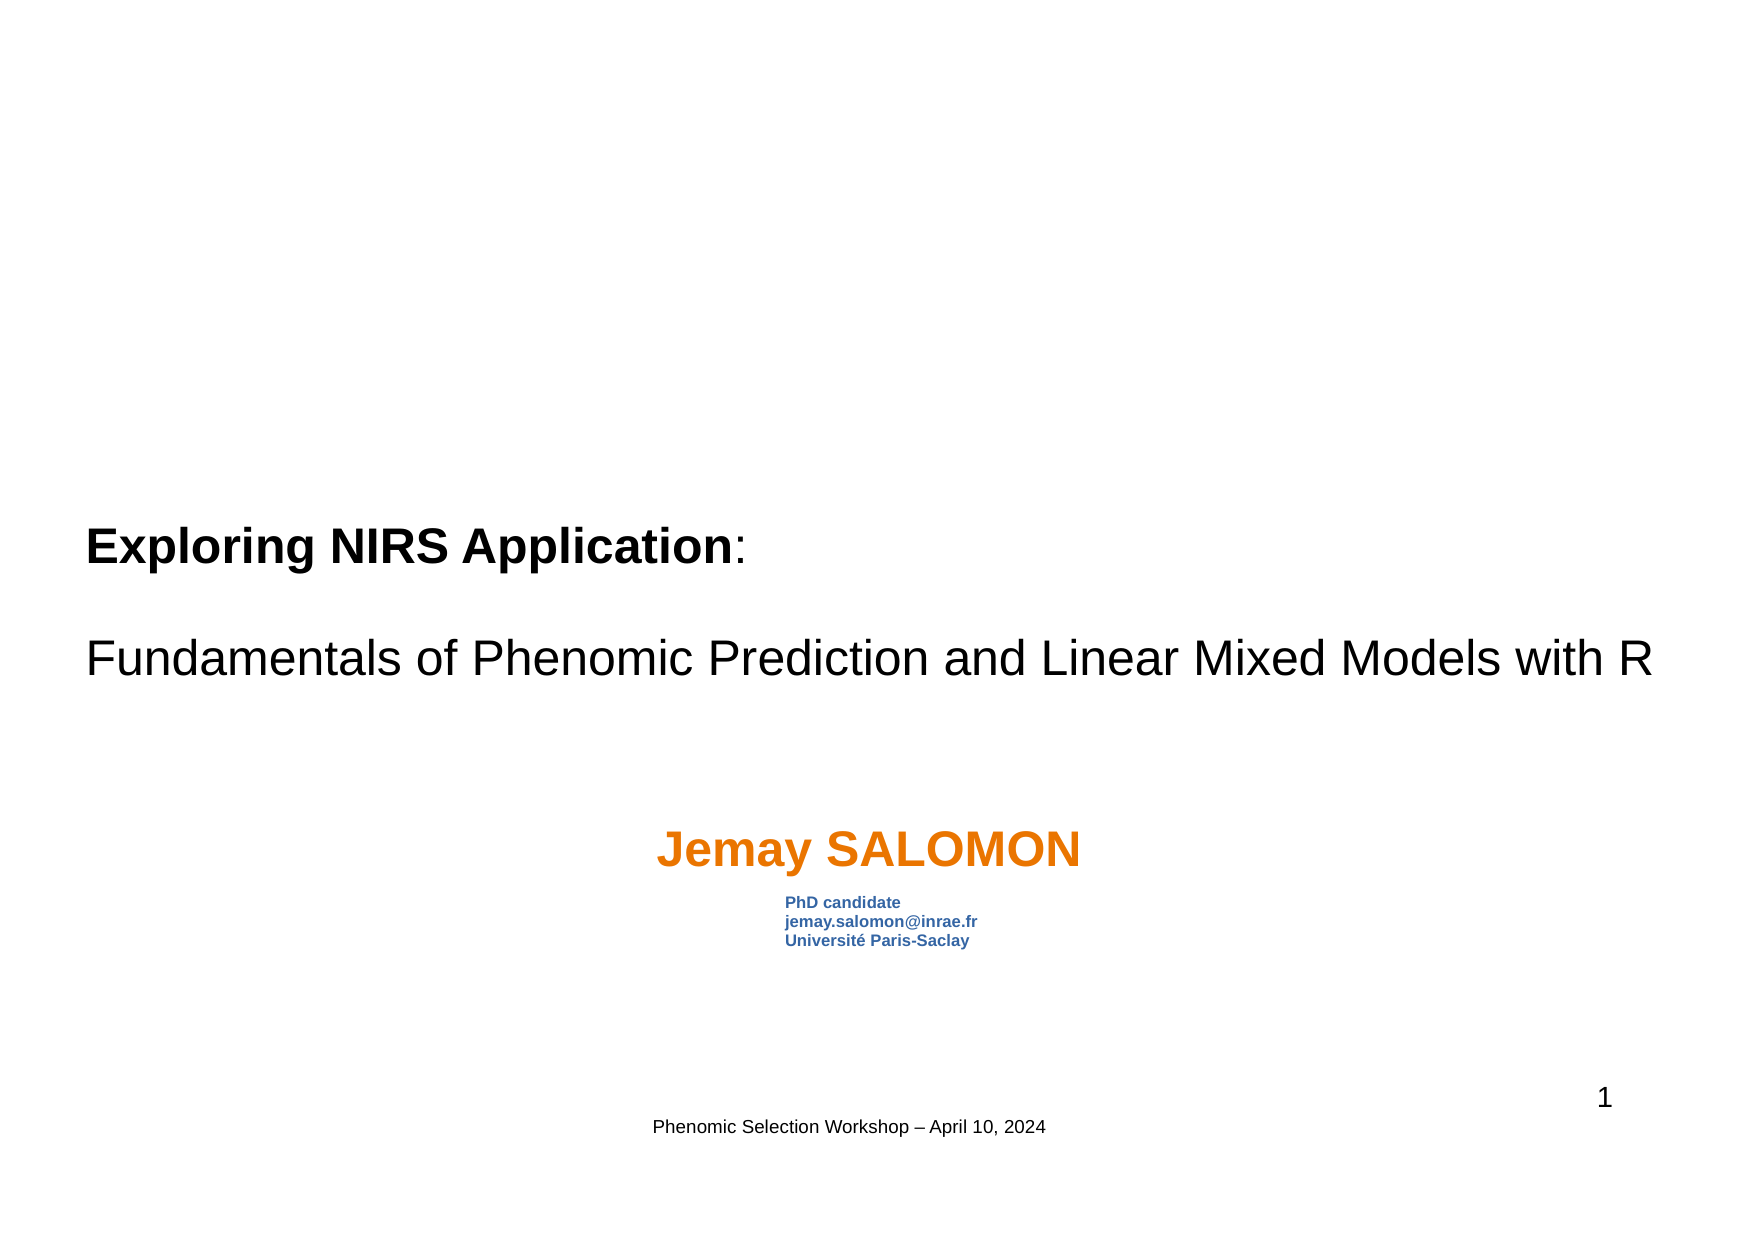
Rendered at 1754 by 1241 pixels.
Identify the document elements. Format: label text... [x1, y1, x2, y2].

text_box Phenomic Selection Workshop – April 10, 2024 [638, 1109, 1116, 1152]
text_box Jemay SALOMON [641, 813, 1122, 881]
text_box PhD candidate jemay.salomon@inrae.fr Université Paris-Saclay [770, 886, 1003, 958]
text_box Exploring NIRS Application: Fundamentals of Phenomic Prediction and Linear Mixed Models with R [70, 511, 1707, 714]
